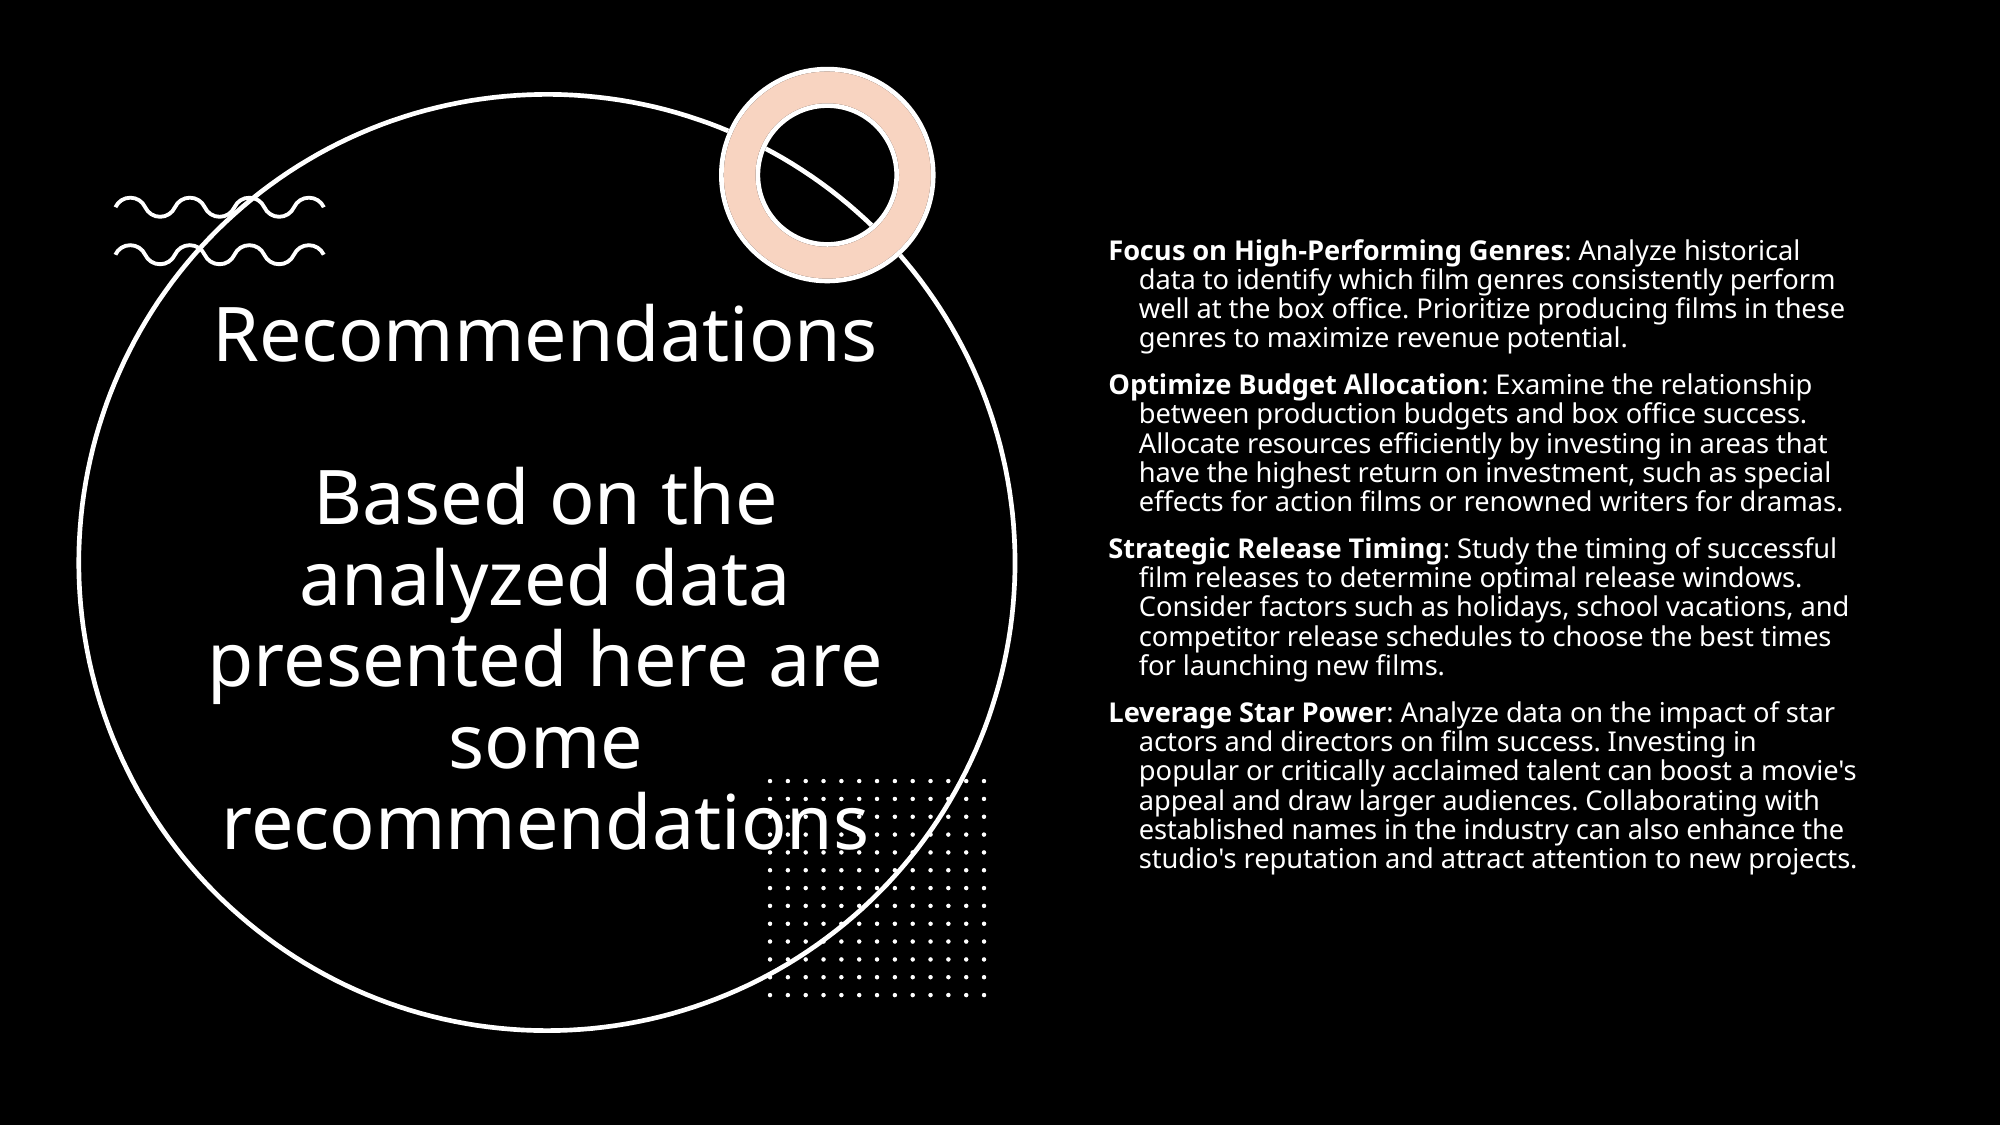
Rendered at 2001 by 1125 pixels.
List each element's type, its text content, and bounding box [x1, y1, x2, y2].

list Focus on High-Performing Genres: Analyze historical data to identify which film genres consistently perform well at the box office. Prioritize producing films in these genres to maximize revenue potential. Optimize Budget Allocation: Examine the relationship between production budgets and box office success. Allocate resources efficiently by investing in areas that have the highest return on investment, such as special effects for action films or renowned writers for dramas. Strategic Release Timing: Study the timing of successful film releases to determine optimal release windows. Consider factors such as holidays, school vacations, and competitor release schedules to choose the best times for launching new films. Leverage Star Power: Analyze data on the impact of star actors and directors on film success. Investing in popular or critically acclaimed talent can boost a movie's appeal and draw larger audiences. Collaborating with established names in the industry can also enhance the studio's reputation and attract attention to new projects. [1062, 185, 1879, 900]
text_box [0, 0, 2000, 1125]
title Recommendations Based on the analyzed data presented here are some recommendations [137, 286, 954, 876]
